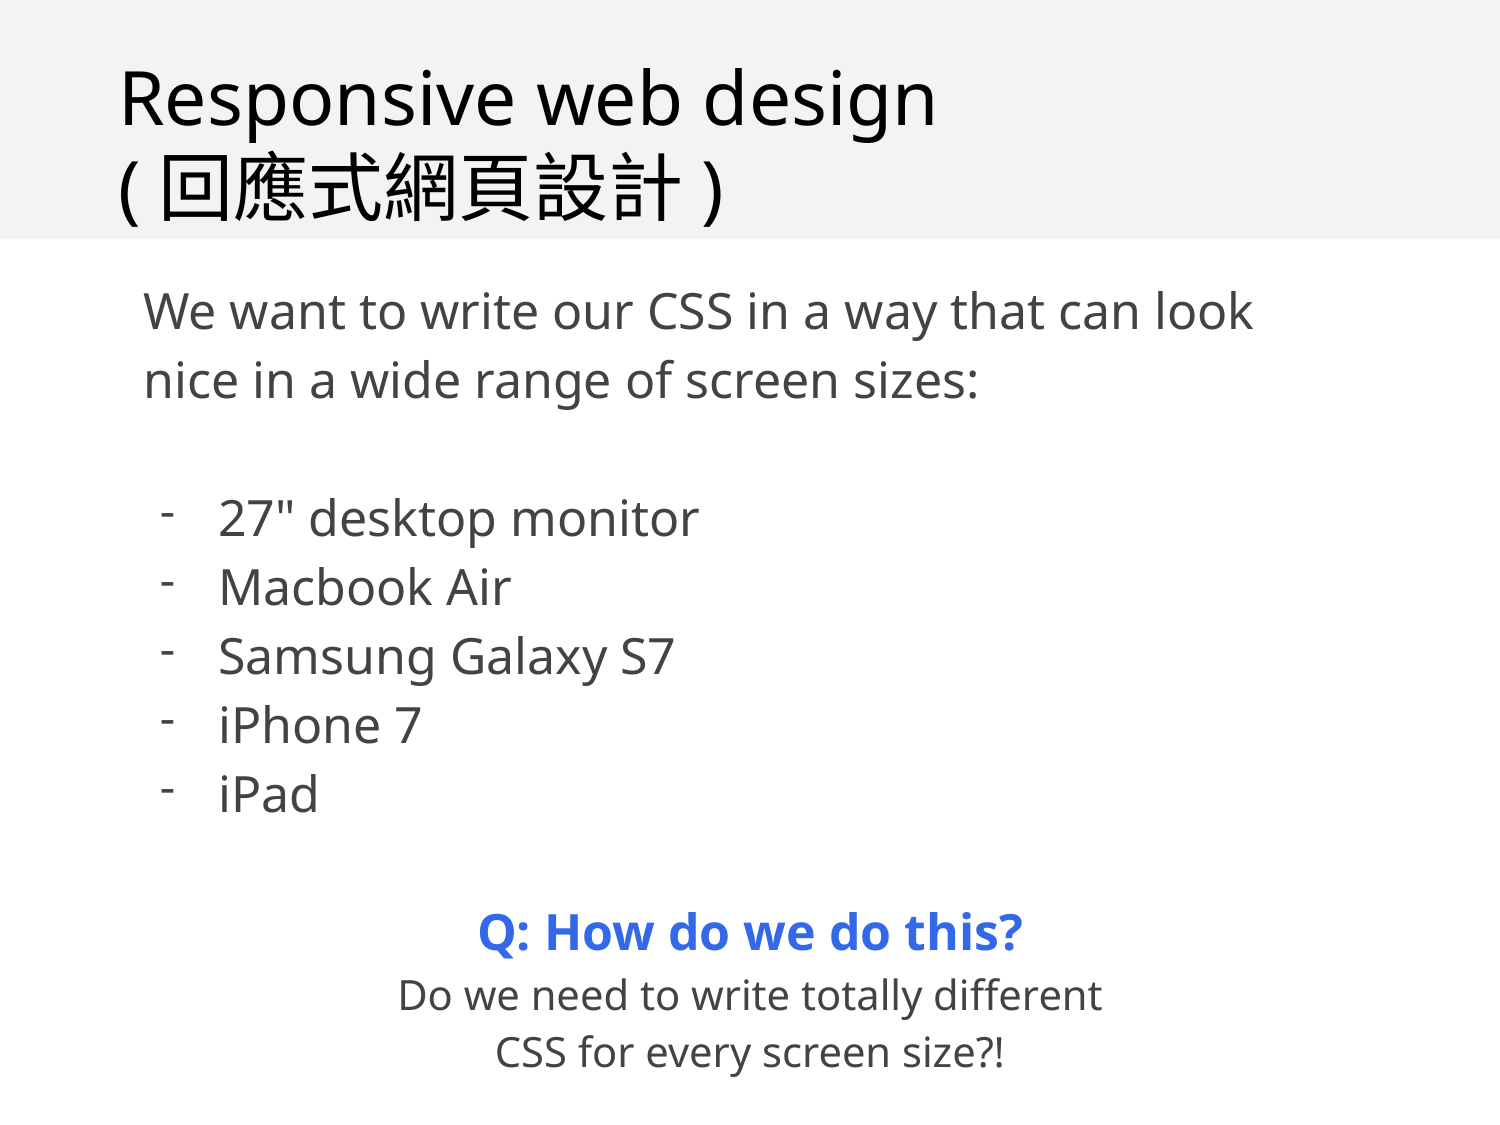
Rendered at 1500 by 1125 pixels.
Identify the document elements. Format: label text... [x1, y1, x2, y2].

title Responsive web design (回應式網頁設計) [103, 35, 1347, 161]
list We want to write our CSS in a way that can look nice in a wide range of screen sizes: 27" desktop monitor Macbook Air Samsung Galaxy S7 iPhone 7 iPad Q: How do we do this? Do we need to write totally different CSS for every screen size?! [128, 255, 1372, 1045]
